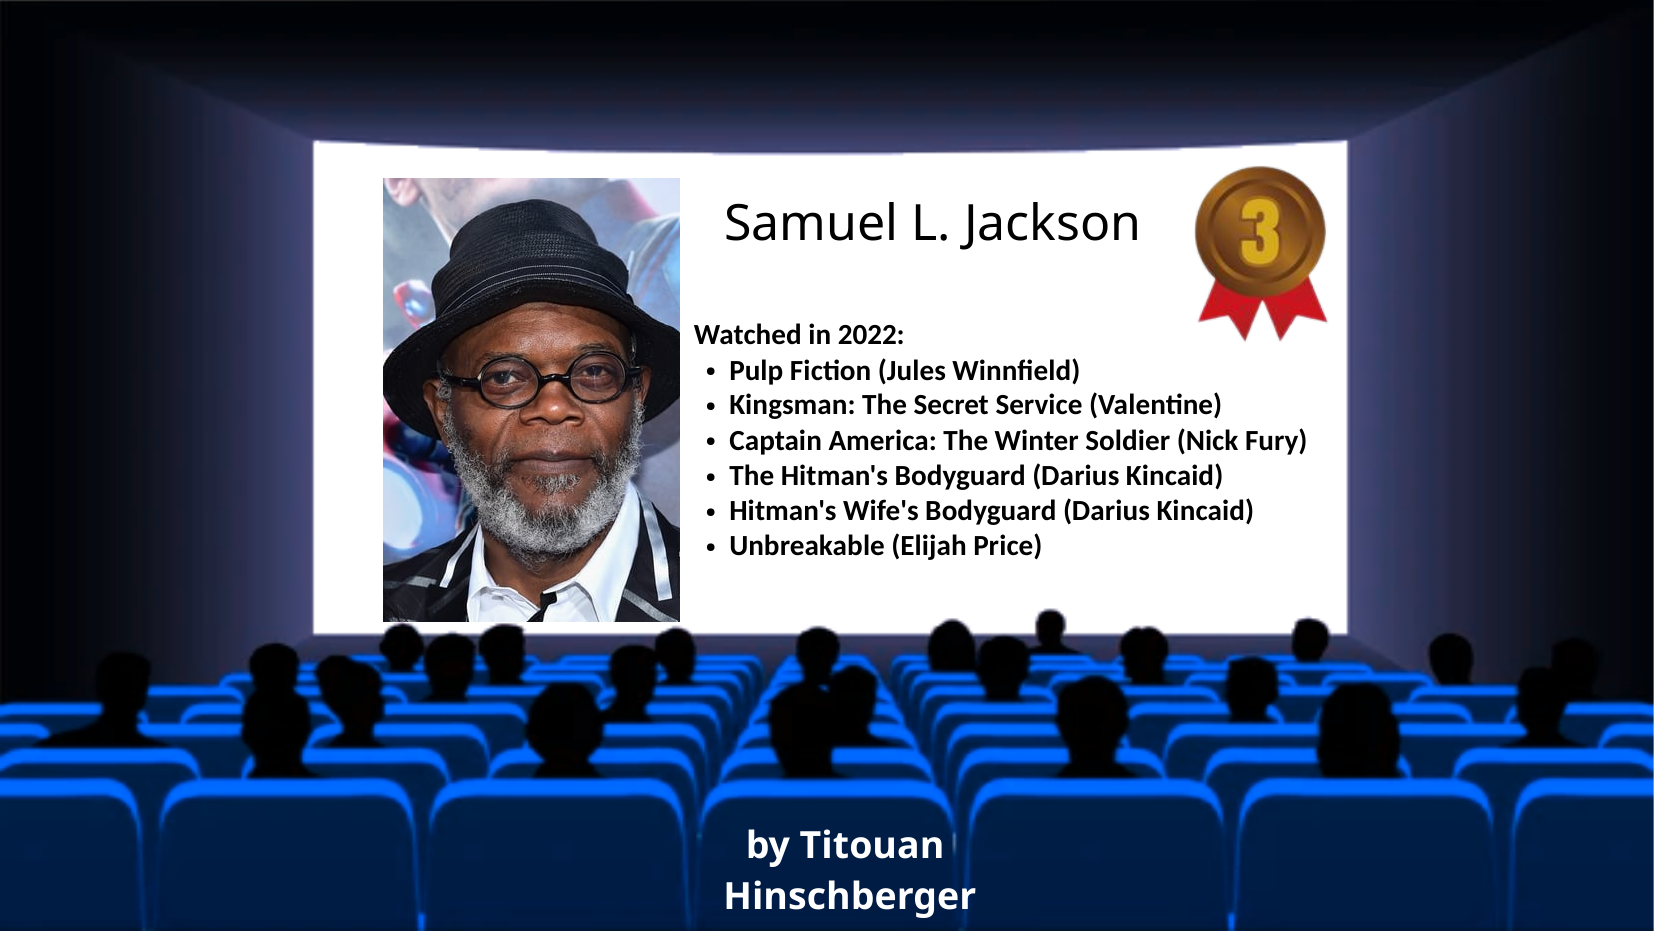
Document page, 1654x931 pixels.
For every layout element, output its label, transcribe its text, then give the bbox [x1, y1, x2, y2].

picture [0, 0, 1654, 931]
text_box Samuel L. Jackson [680, 179, 1188, 265]
text_box Watched in 2022: Pulp Fiction (Jules Winnfield) Kingsman: The Secret Service (Valentine) Captain America: The Winter Soldier (Nick Fury) The Hitman's Bodyguard (Darius Kincaid) Hitman's Wife's Bodyguard (Darius Kincaid) Unbreakable (Elijah Price) [680, 265, 1347, 621]
